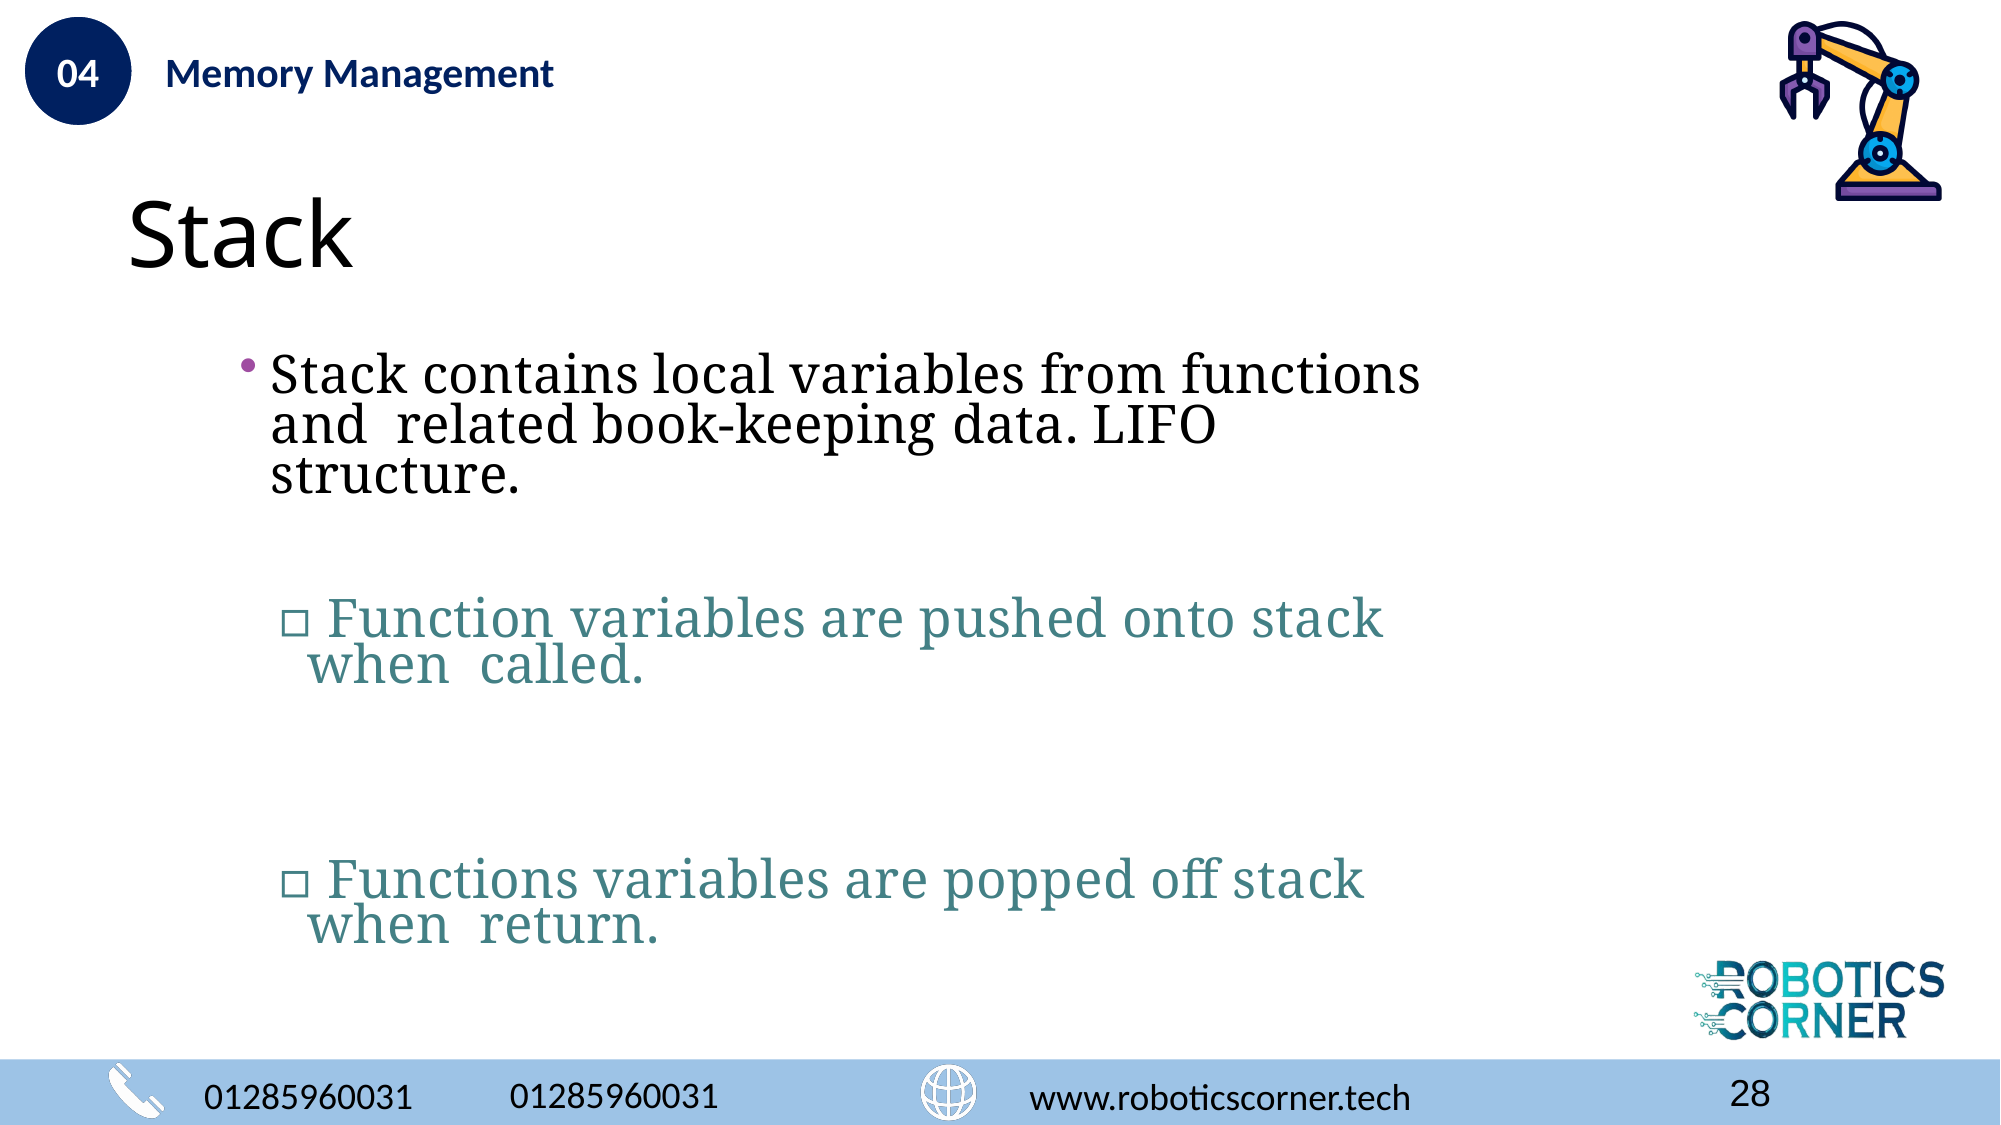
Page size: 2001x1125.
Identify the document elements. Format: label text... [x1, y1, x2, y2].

text_box Memory Management [150, 38, 622, 103]
text_box 04 [22, 14, 134, 128]
picture [915, 1059, 981, 1125]
picture [1771, 21, 1950, 201]
picture [103, 1057, 170, 1124]
text_box Stack contains local variables from functions and related book-keeping data. LIFO structure. ▫ Function variables are pushed onto stack when called. ▫ Functions variables are popped off stack when return. [237, 337, 1439, 953]
picture [1680, 859, 1953, 1125]
title Stack [125, 117, 691, 341]
text_box <number> [1714, 1065, 1916, 1125]
